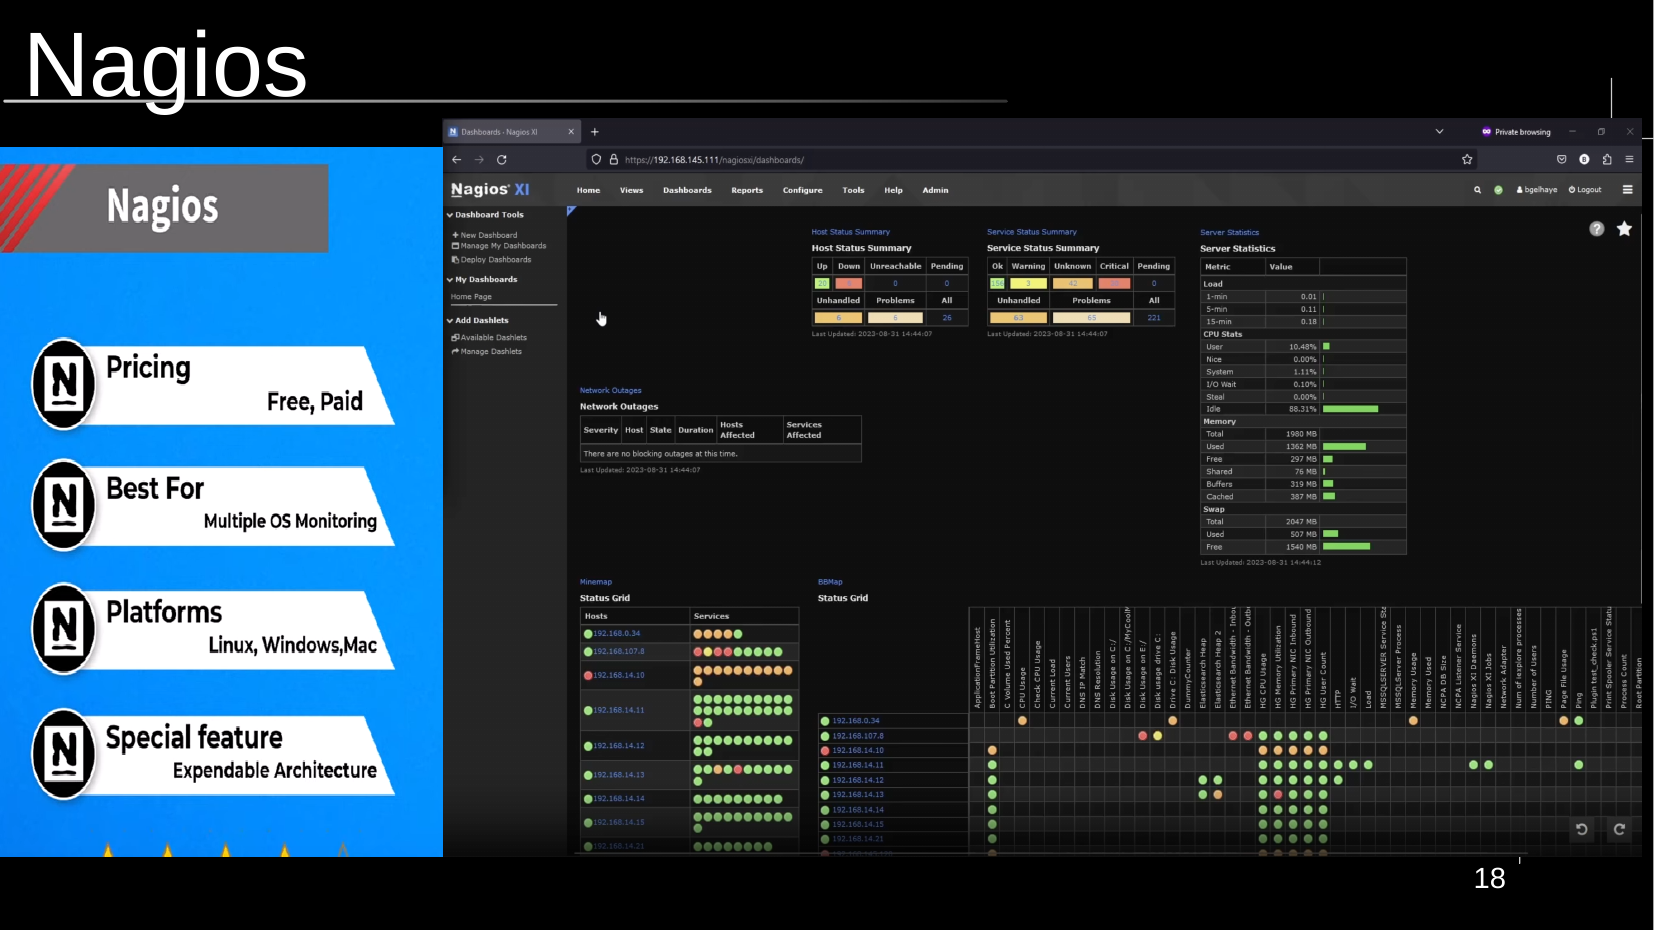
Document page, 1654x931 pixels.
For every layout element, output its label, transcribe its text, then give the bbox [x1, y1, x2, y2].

title Nagios [23, 11, 1589, 119]
picture [0, 118, 1642, 857]
